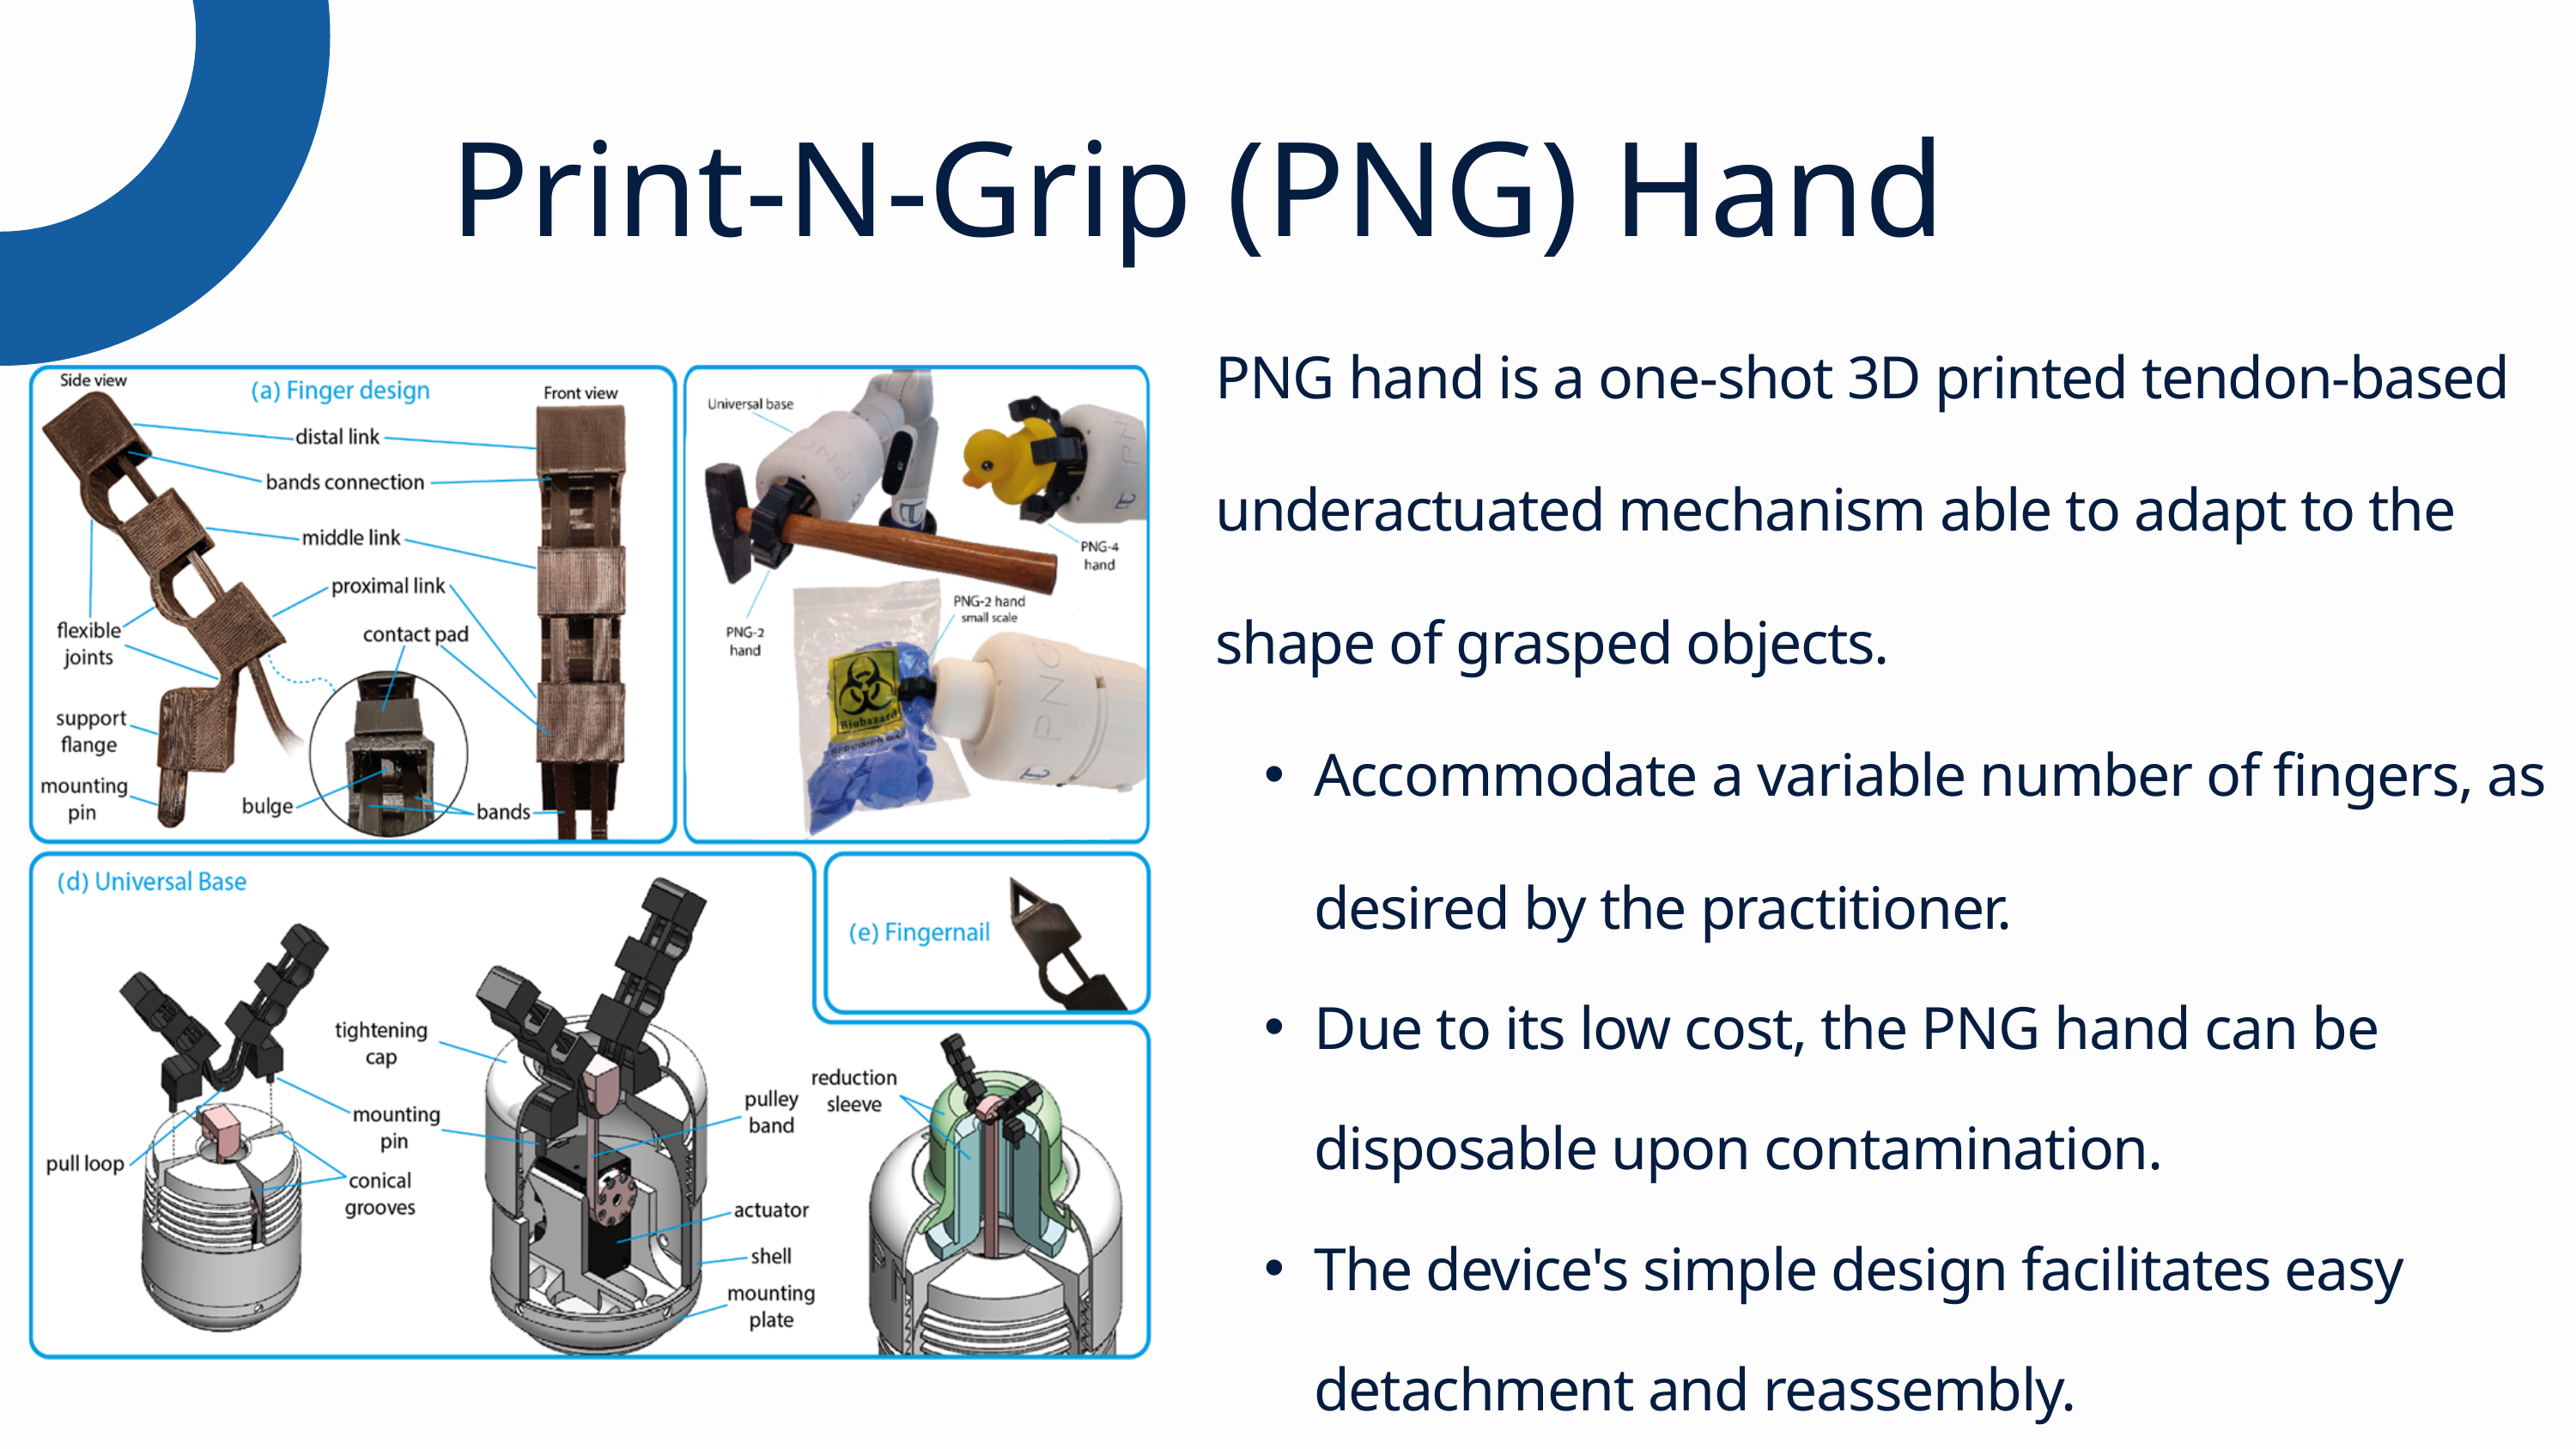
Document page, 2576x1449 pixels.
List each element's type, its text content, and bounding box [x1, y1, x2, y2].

text_box Print-N-Grip (PNG) Hand [450, 79, 2166, 446]
text_box PNG hand is a one-shot 3D printed tendon-based underactuated mechanism able to adapt to the shape of grasped objects. Accommodate a variable number of fingers, as desired by the practitioner. Due to its low cost, the PNG hand can be disposable upon contamination. The device's simple design facilitates easy detachment and reassembly. [1215, 277, 2576, 1449]
text_box [0, 0, 264, 299]
text_box [28, 365, 1161, 1360]
